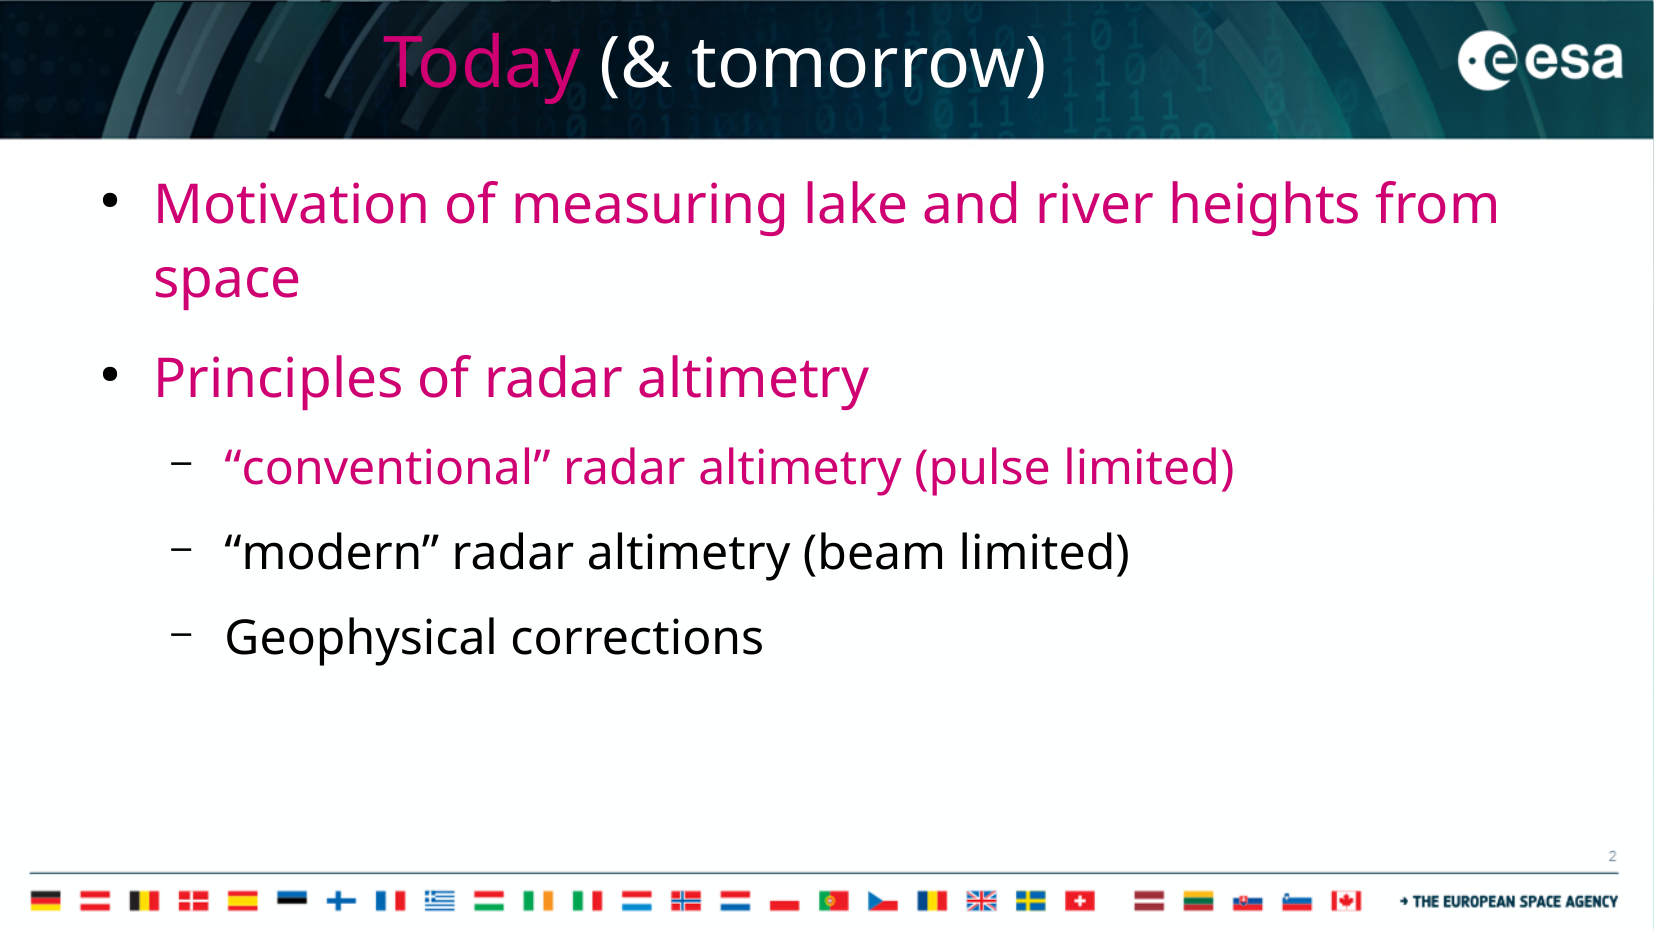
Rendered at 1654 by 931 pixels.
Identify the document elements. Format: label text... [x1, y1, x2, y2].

list Motivation of measuring lake and river heights from space Principles of radar altimetry “conventional” radar altimetry (pulse limited) “modern” radar altimetry (beam limited) Geophysical corrections [82, 164, 1571, 704]
picture [0, 0, 1654, 931]
title Today (& tomorrow) [29, 17, 1401, 102]
